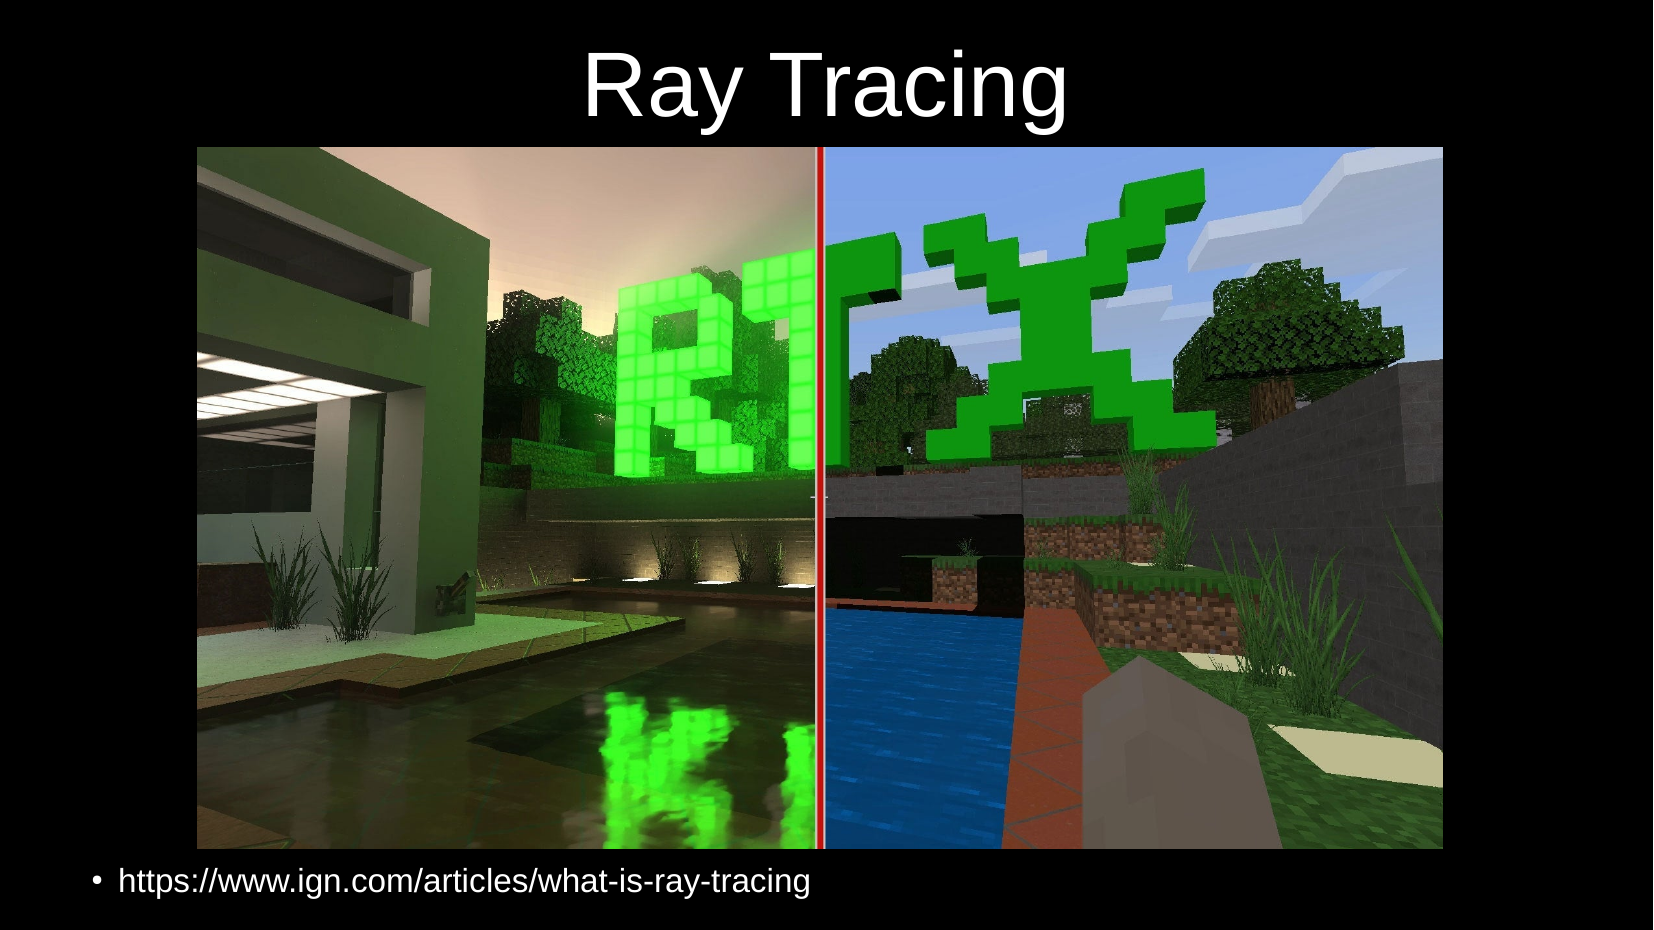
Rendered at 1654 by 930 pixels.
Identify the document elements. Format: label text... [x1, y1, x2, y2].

list https://www.ign.com/articles/what-is-ray-tracing [82, 862, 1571, 901]
picture [197, 147, 1443, 849]
title Ray Tracing [82, 7, 1571, 163]
